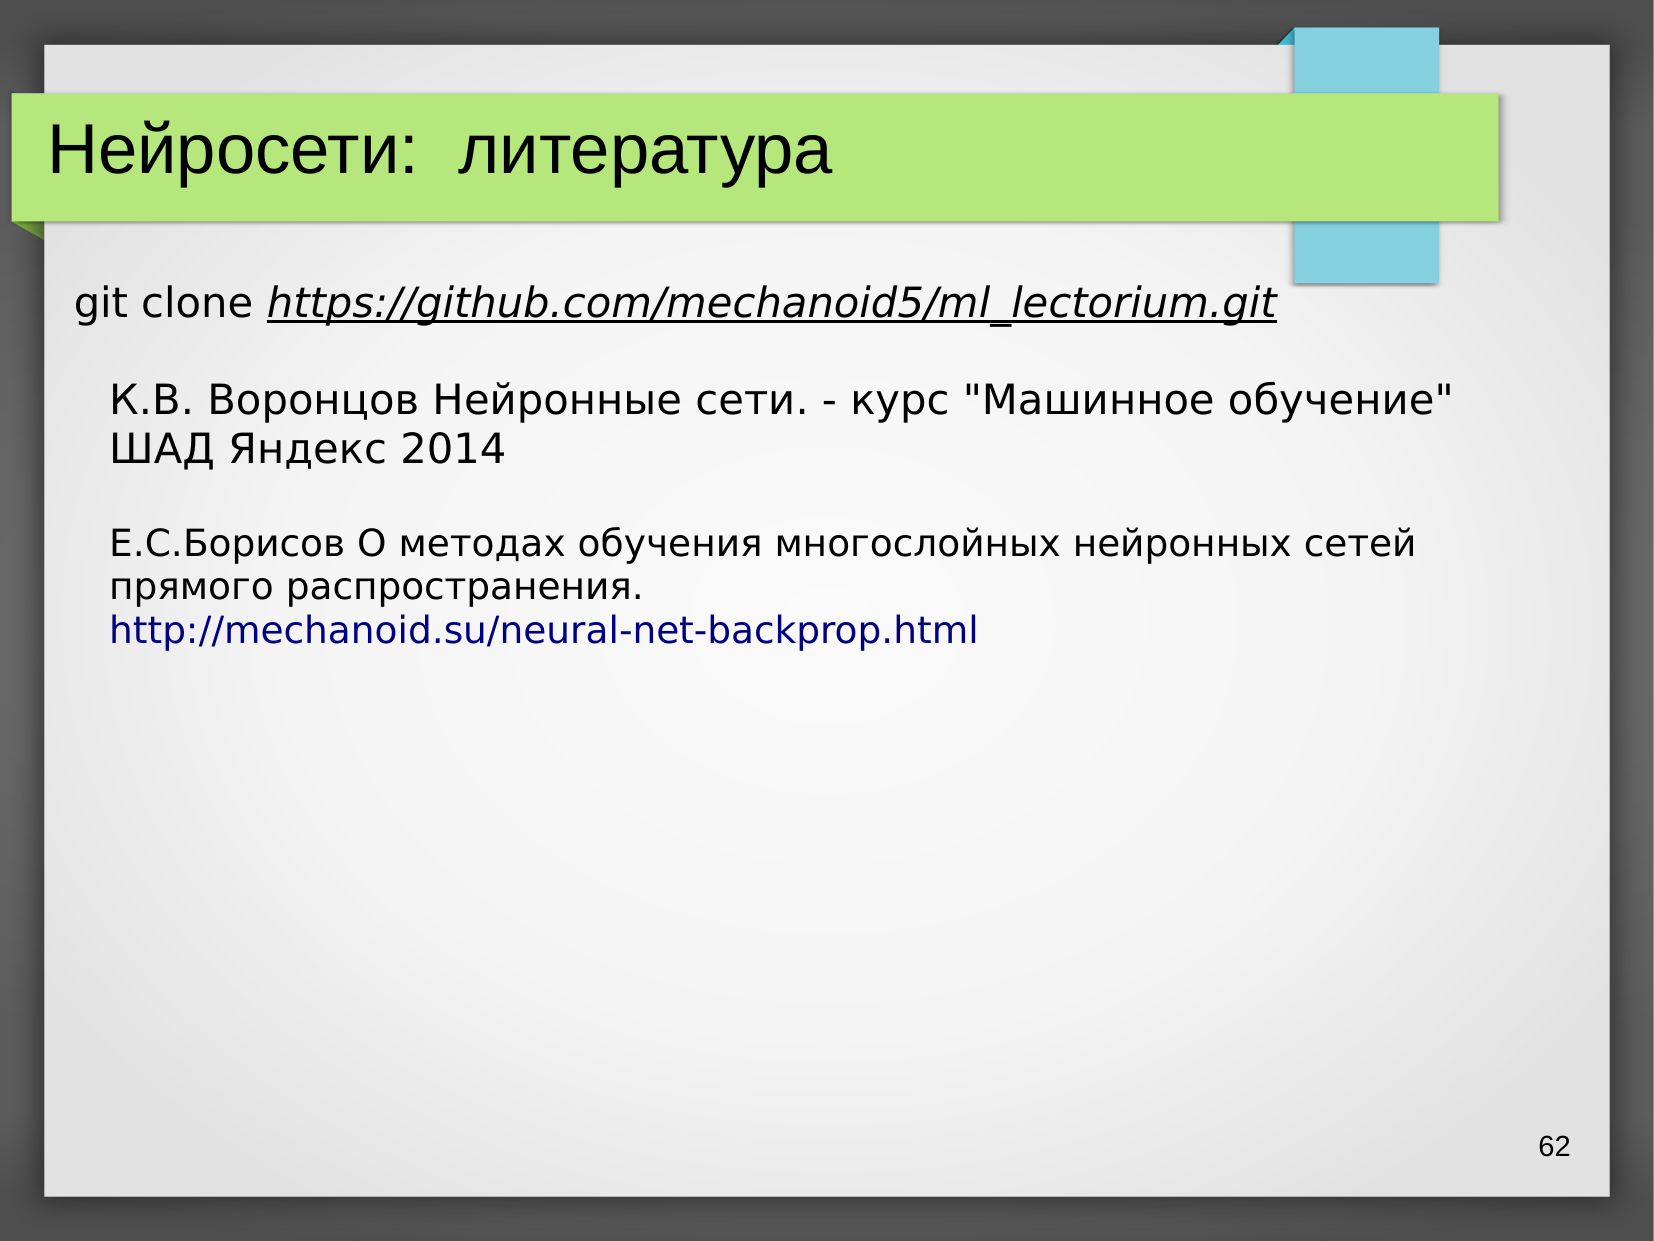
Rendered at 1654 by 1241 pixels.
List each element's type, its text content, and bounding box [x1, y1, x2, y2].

picture [0, 0, 1654, 1241]
title Нейросети: литература [47, 96, 1536, 201]
text_box git clone https://github.com/mechanoid5/ml_lectorium.git К.В. Воронцов Нейронные сети. - курс "Машинное обучение" ШАД Яндекс 2014 Е.С.Борисов О методах обучения многослойных нейронных сетей прямого распространения. http://mechanoid.su/neural-net-backprop.html [59, 271, 1489, 815]
